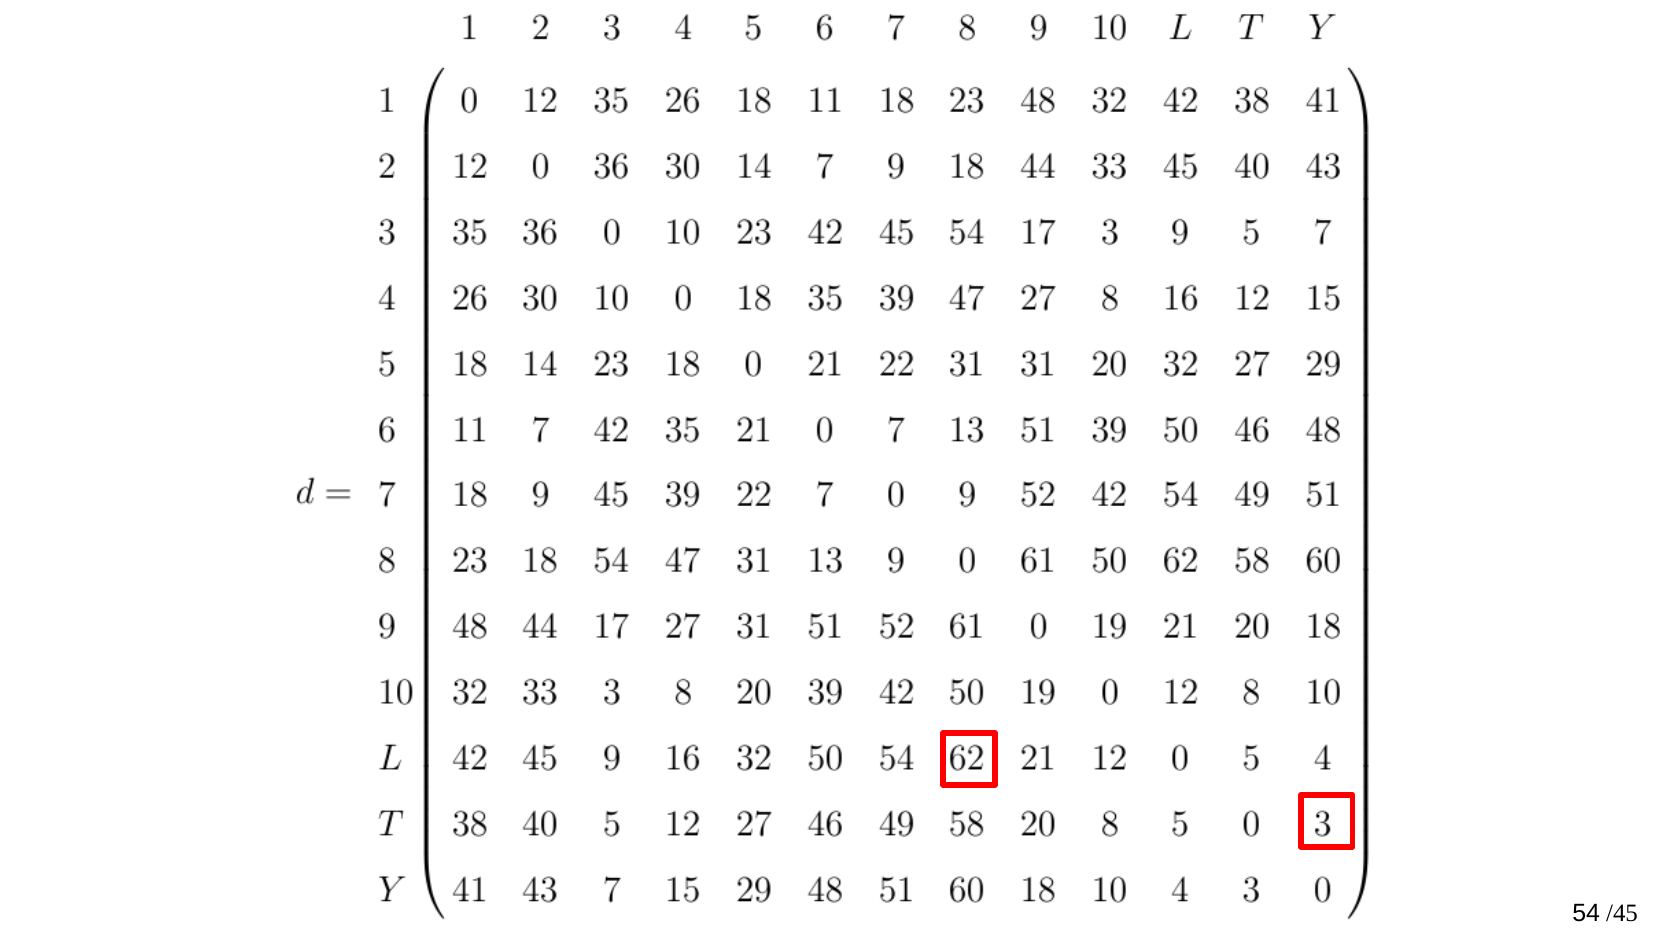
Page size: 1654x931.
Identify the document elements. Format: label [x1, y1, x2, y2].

picture [283, 11, 1388, 922]
